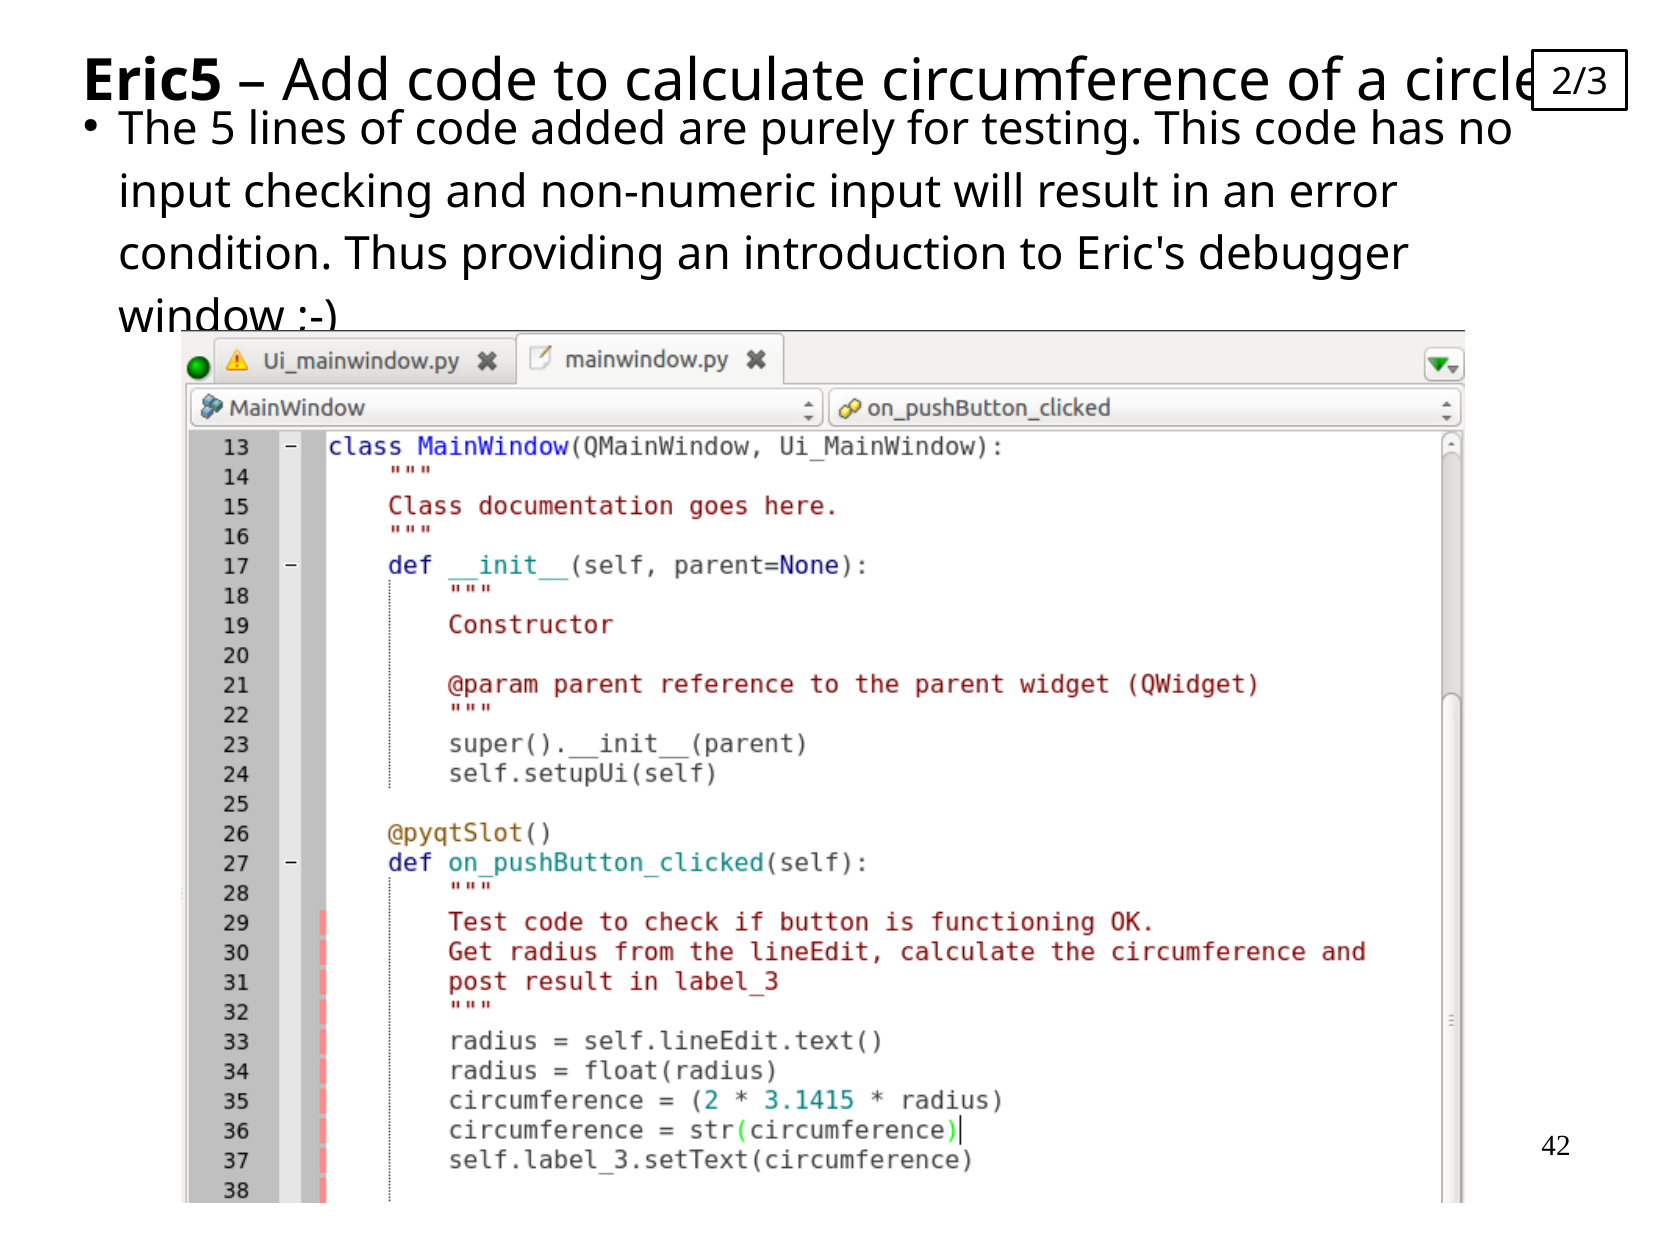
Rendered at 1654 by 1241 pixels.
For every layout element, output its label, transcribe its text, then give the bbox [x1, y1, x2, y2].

text_box 2/3 [1532, 50, 1627, 110]
text_box The 5 lines of code added are purely for testing. This code has no input checking and non-numeric input will result in an error condition. Thus providing an introduction to Eric's debugger window ;-) [82, 131, 1571, 311]
picture [181, 330, 1465, 1203]
title Eric5 – Add code to calculate circumference of a circle [82, 39, 1571, 116]
